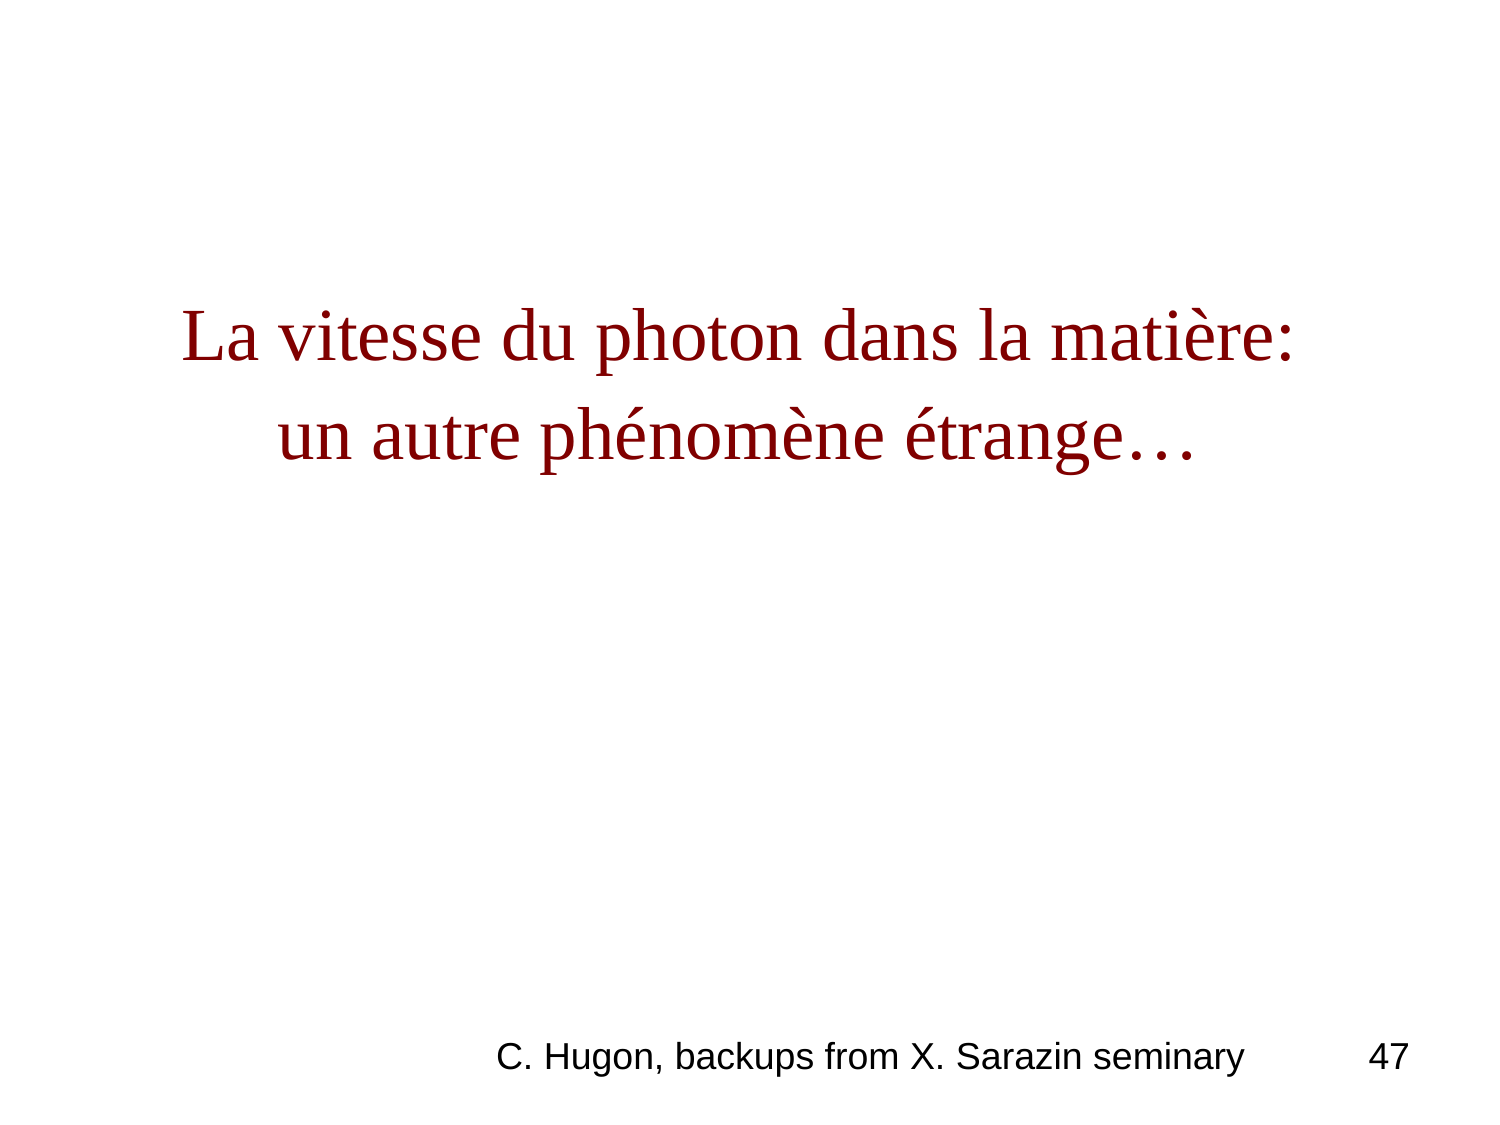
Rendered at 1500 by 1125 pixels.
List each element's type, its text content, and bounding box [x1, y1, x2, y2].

text_box La vitesse du photon dans la matière: un autre phénomène étrange… [103, 268, 1375, 483]
